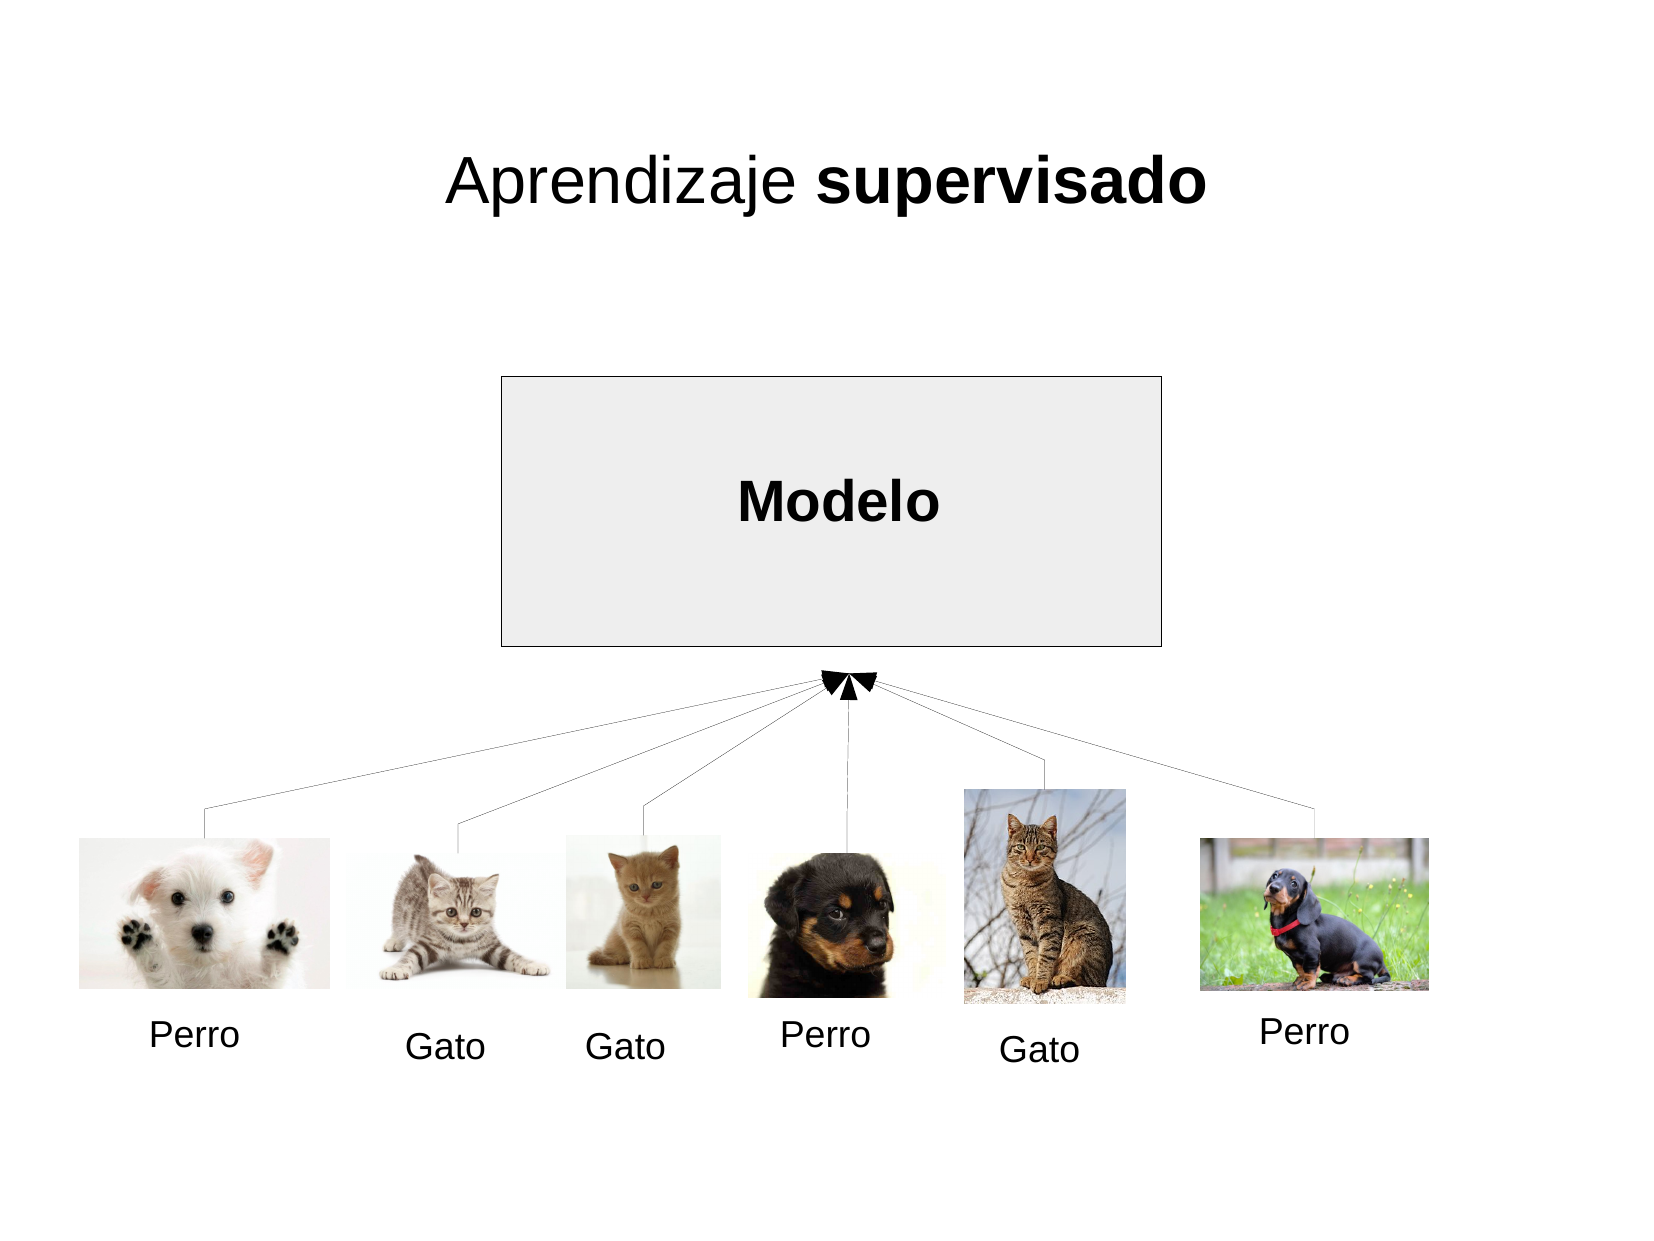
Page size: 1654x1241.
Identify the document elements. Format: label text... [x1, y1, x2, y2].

text_box Perro [133, 1006, 256, 1064]
title Aprendizaje supervisado [395, 88, 1258, 272]
text_box Perro [765, 1006, 887, 1064]
text_box Gato [984, 1021, 1096, 1079]
picture [346, 835, 721, 989]
picture [964, 789, 1126, 1004]
text_box Modelo [486, 461, 1192, 572]
text_box Gato [570, 1018, 681, 1076]
text_box [501, 572, 1162, 647]
picture [79, 838, 330, 989]
text_box Perro [1243, 1003, 1366, 1061]
text_box [501, 376, 1162, 461]
text_box Gato [390, 1018, 501, 1076]
picture [1200, 838, 1429, 991]
picture [748, 853, 946, 998]
